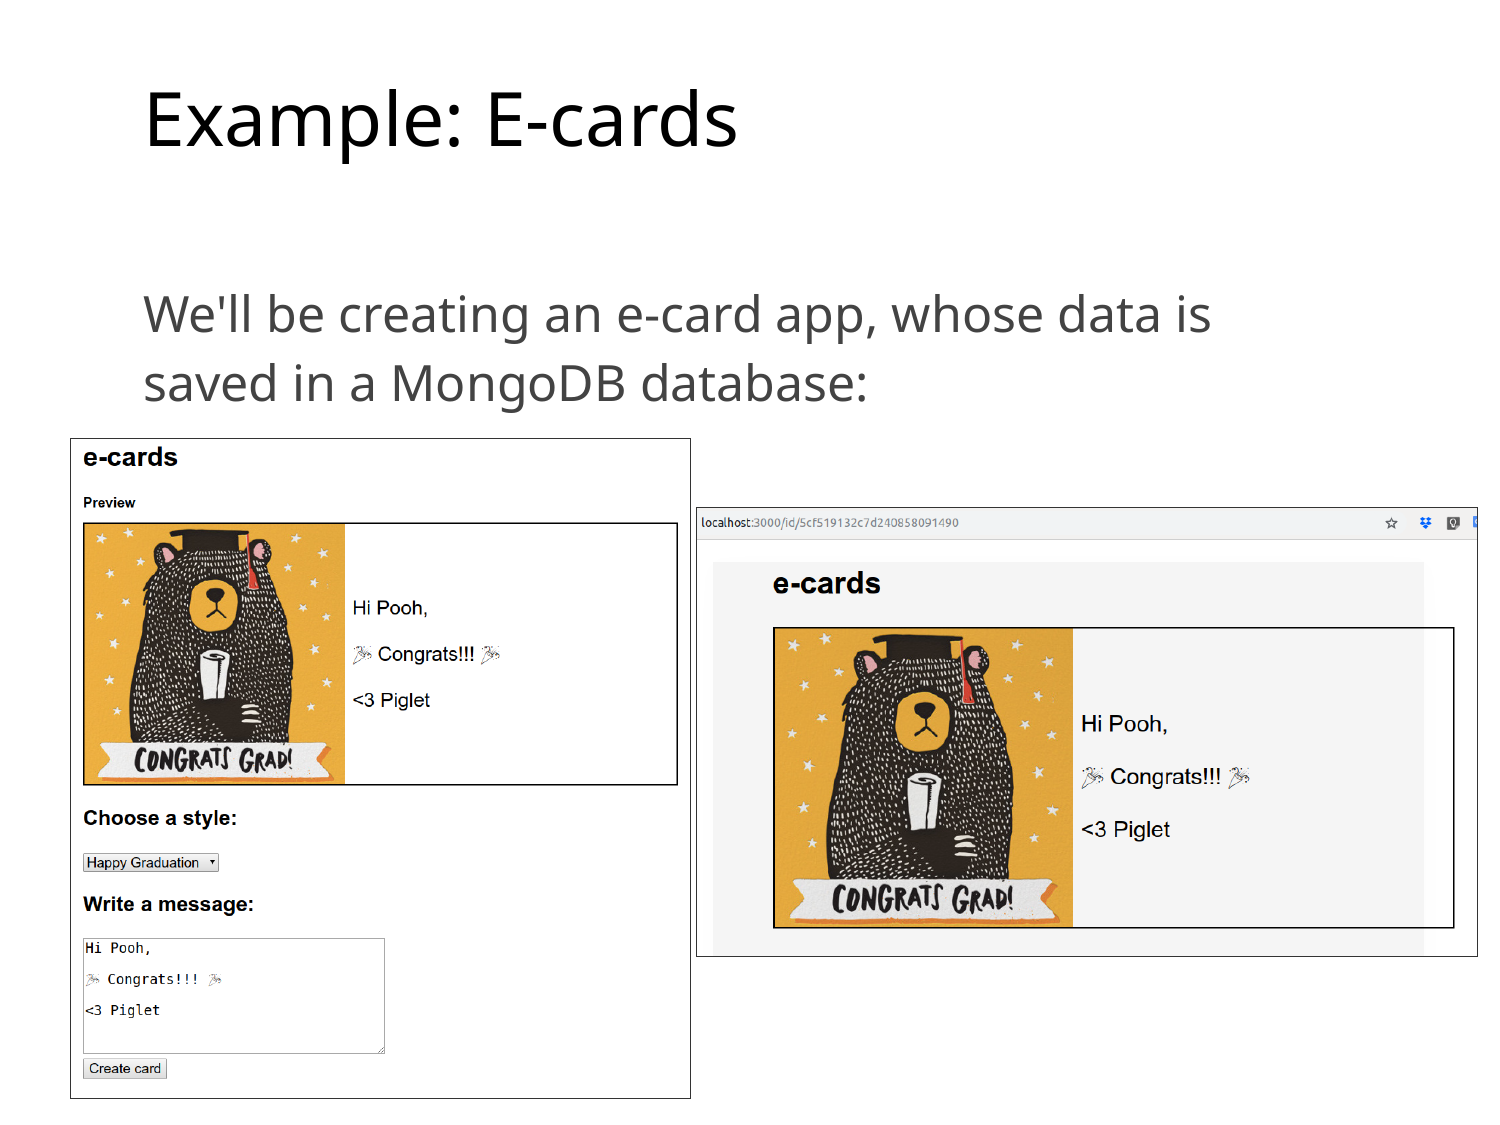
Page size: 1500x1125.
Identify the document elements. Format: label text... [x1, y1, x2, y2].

list We'll be creating an e-card app, whose data is saved in a MongoDB database: [128, 258, 1297, 361]
title Example: E-cards [128, 56, 1372, 183]
picture [696, 507, 1478, 957]
picture [70, 438, 691, 1099]
